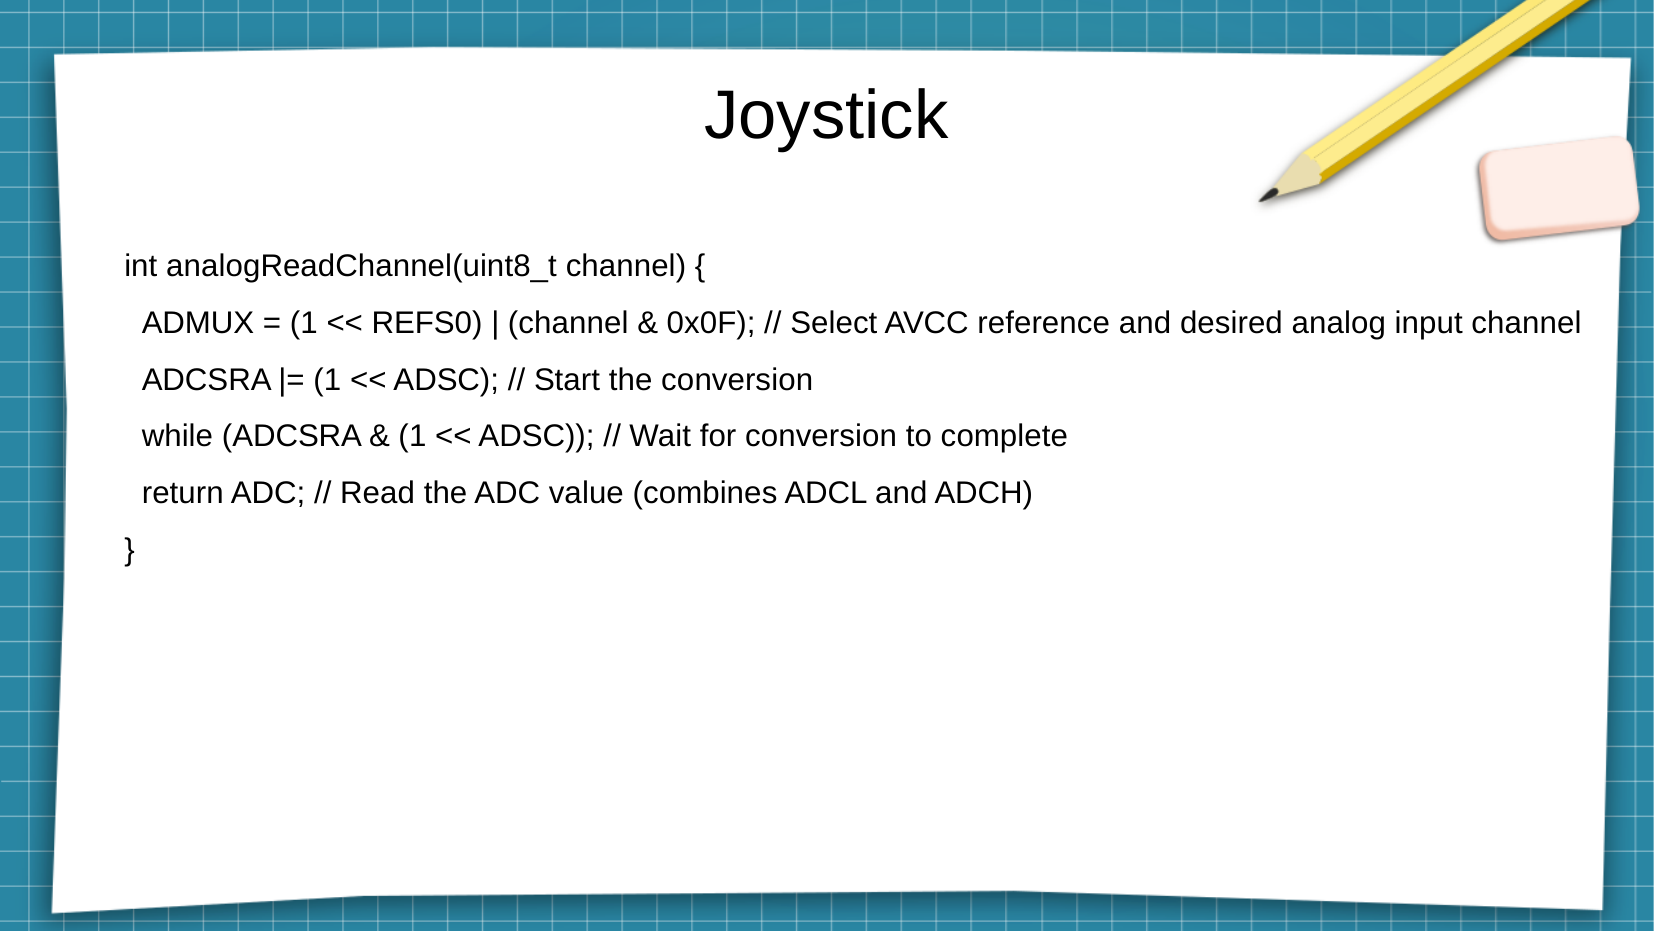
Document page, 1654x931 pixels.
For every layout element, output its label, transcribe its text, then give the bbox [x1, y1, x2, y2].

list int analogReadChannel(uint8_t channel) { ADMUX = (1 << REFS0) | (channel & 0x0F); // Select AVCC reference and desired analog input channel ADCSRA |= (1 << ADSC); // Start the conversion while (ADCSRA & (1 << ADSC)); // Wait for conversion to complete return ADC; // Read the ADC value (combines ADCL and ADCH) } [124, 248, 1613, 788]
picture [0, 0, 1654, 931]
title Joystick [82, 37, 1571, 193]
